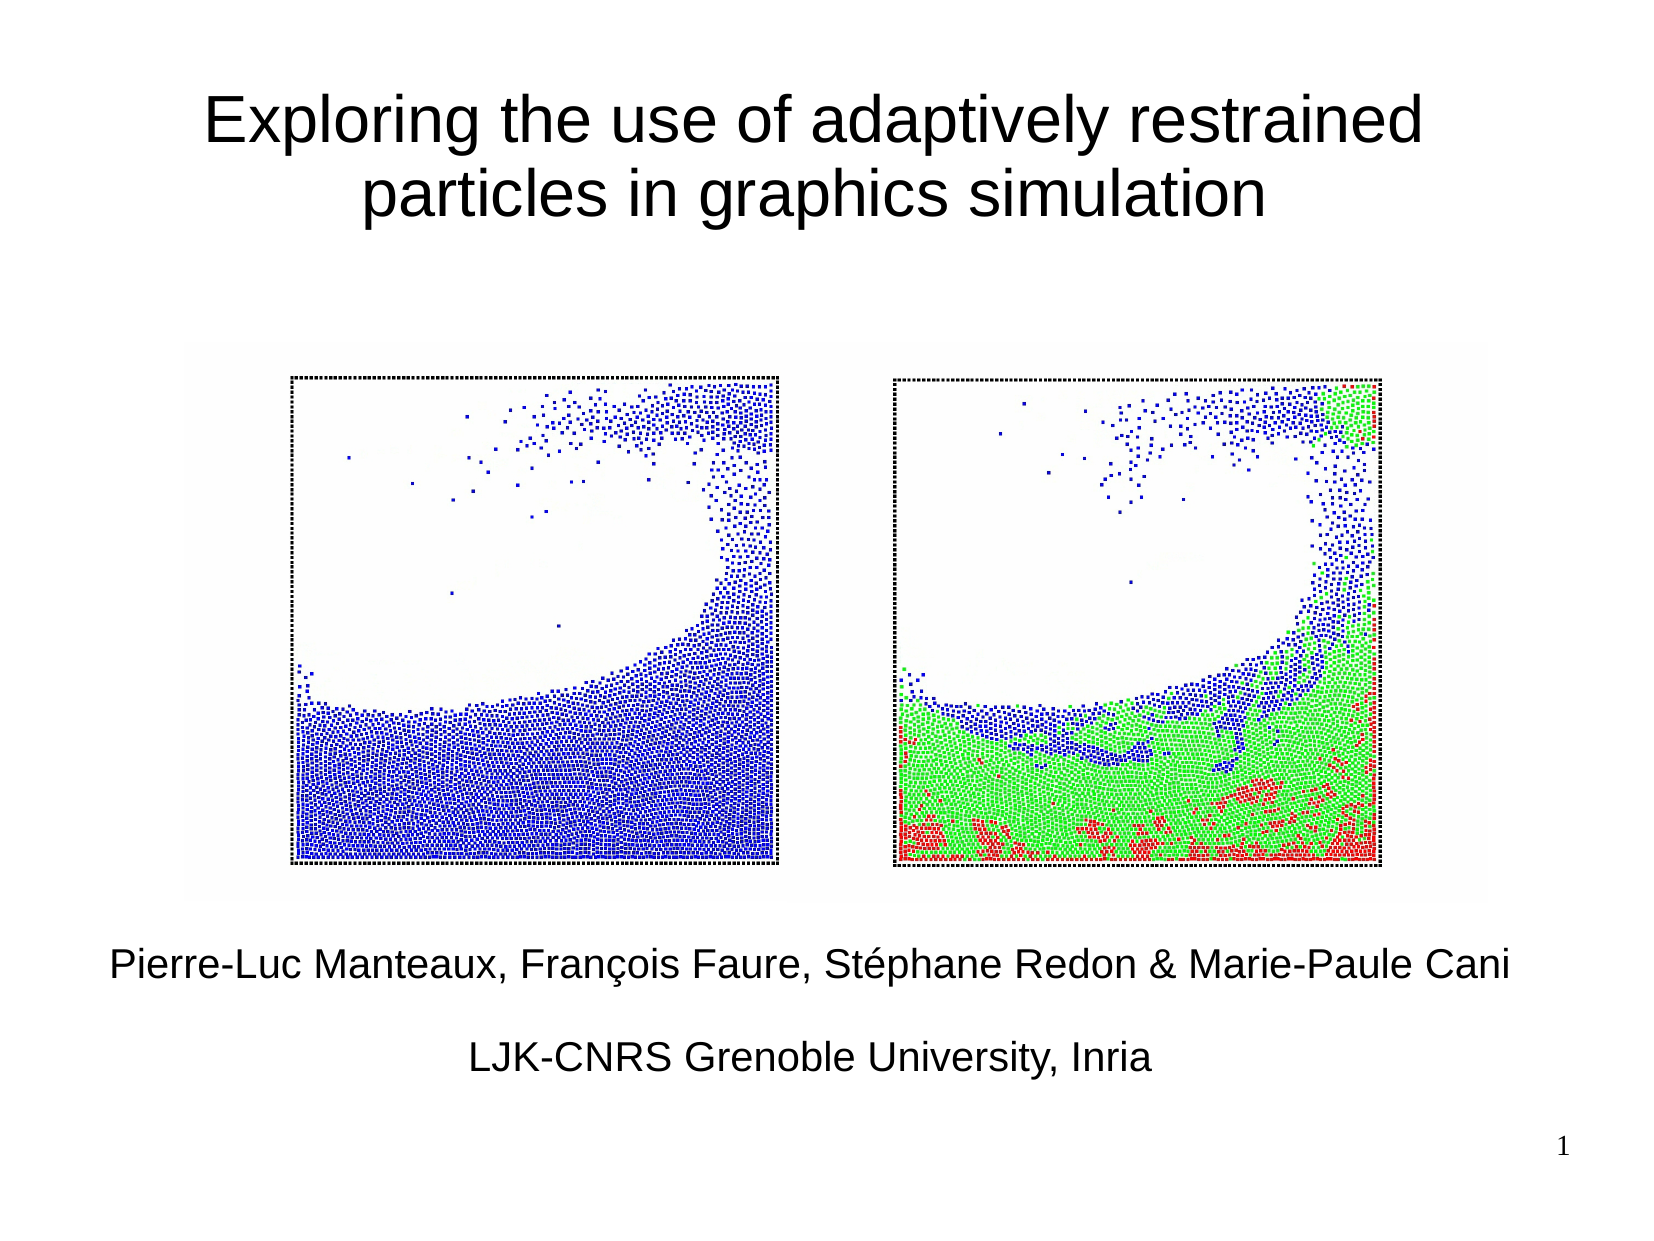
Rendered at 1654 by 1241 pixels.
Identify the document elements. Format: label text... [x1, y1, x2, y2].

subtitle Pierre-Luc Manteaux, François Faure, Stéphane Redon & Marie-Paule Cani LJK-CNRS Grenoble University, Inria [82, 903, 1538, 1146]
picture [4, 342, 1648, 903]
title Exploring the use of adaptively restrained particles in graphics simulation [70, 52, 1560, 260]
